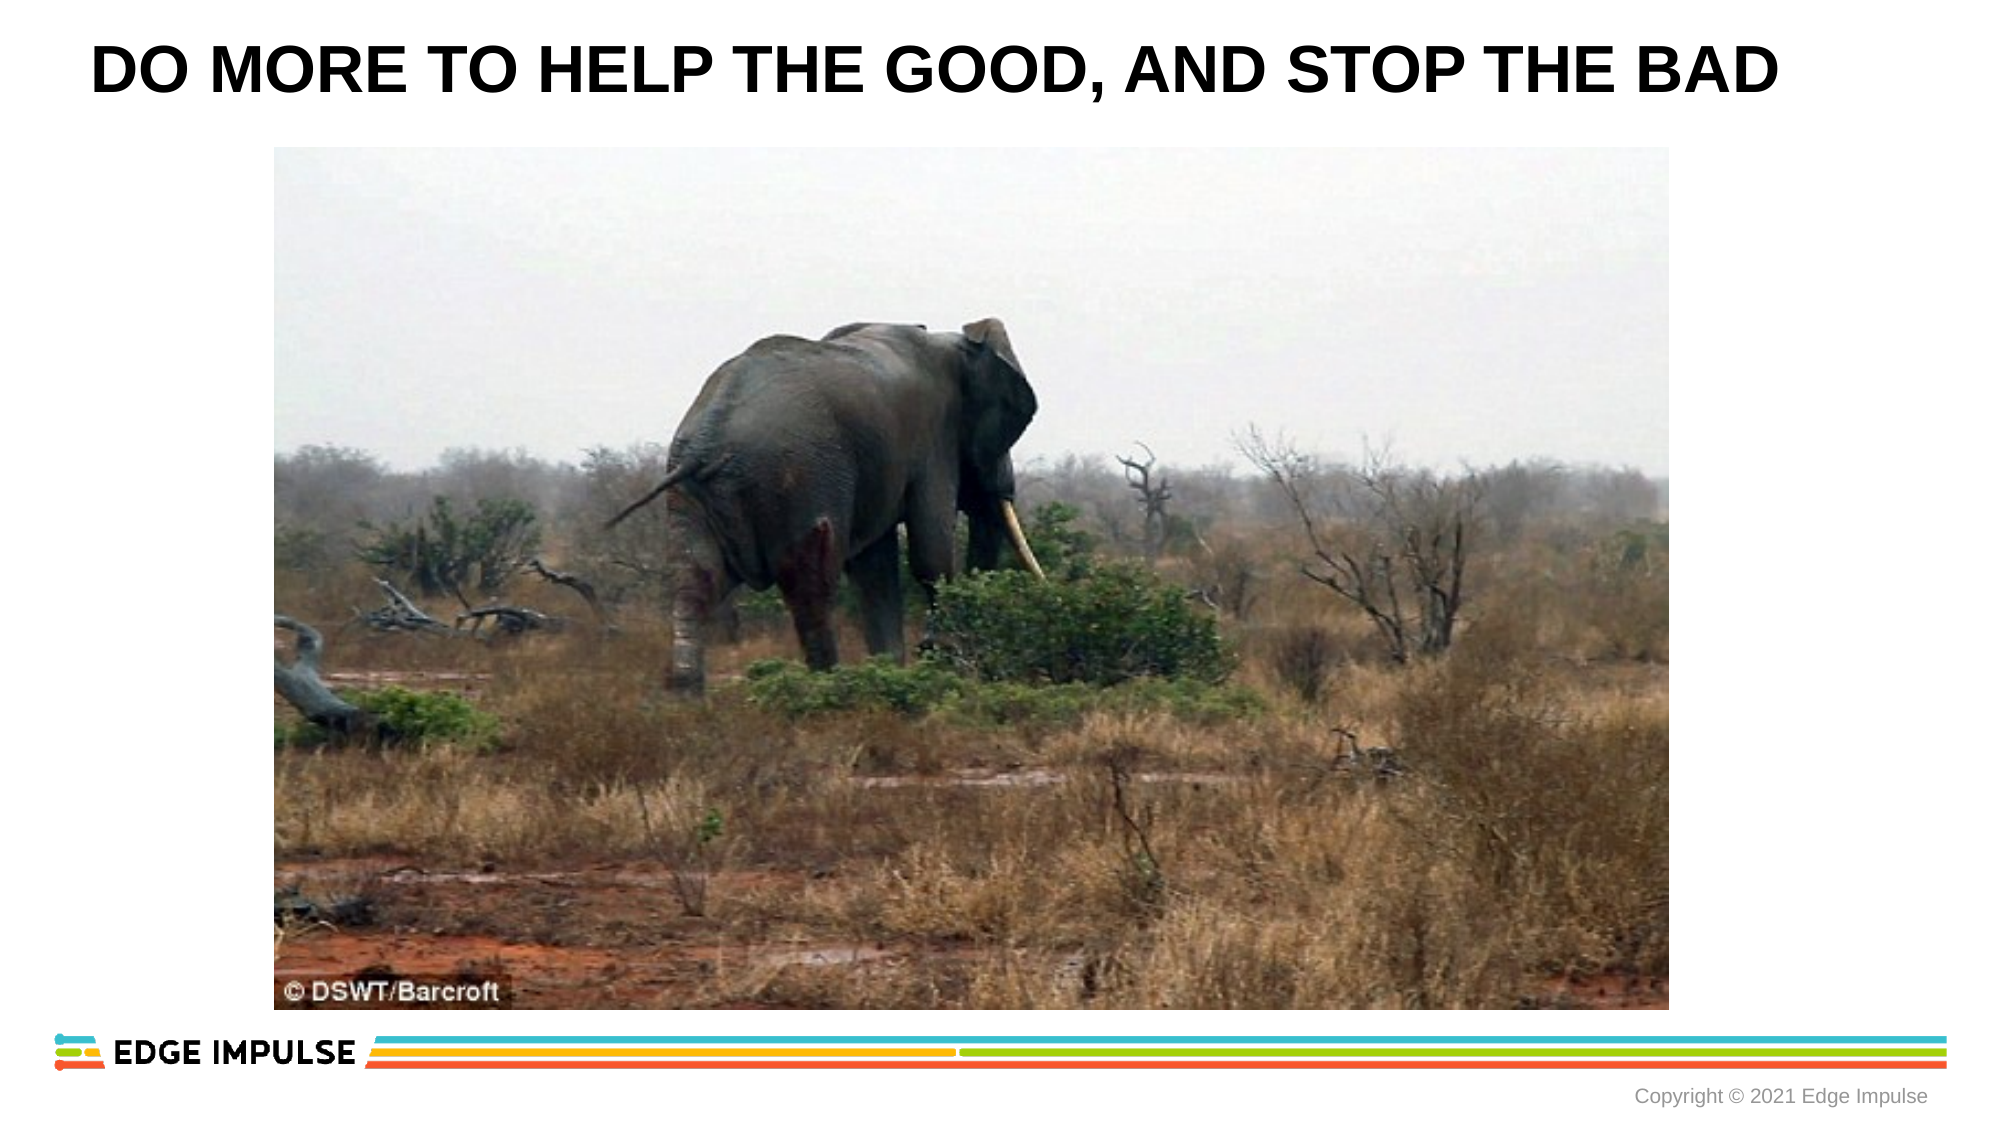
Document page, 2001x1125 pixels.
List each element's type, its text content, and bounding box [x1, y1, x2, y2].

text_box DO MORE TO HELP THE GOOD, AND STOP THE BAD [0, 18, 1873, 274]
picture [0, 0, 2000, 1125]
